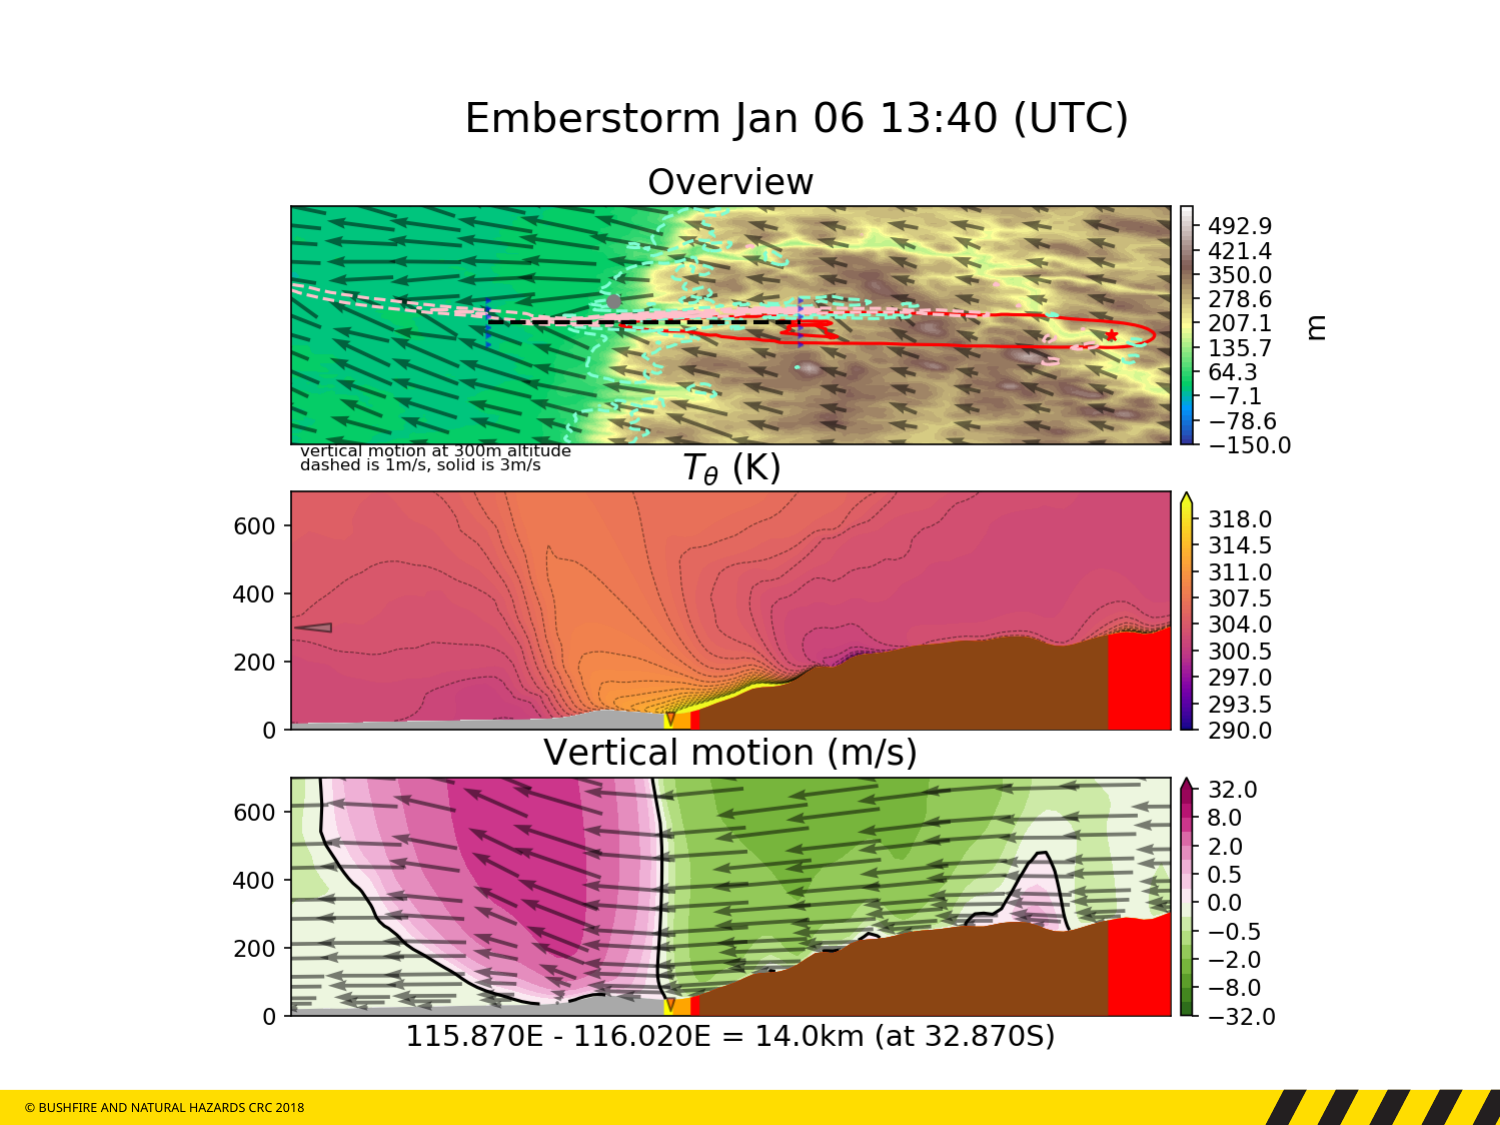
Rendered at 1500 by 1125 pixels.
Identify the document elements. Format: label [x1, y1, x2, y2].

picture [200, 80, 1359, 1087]
